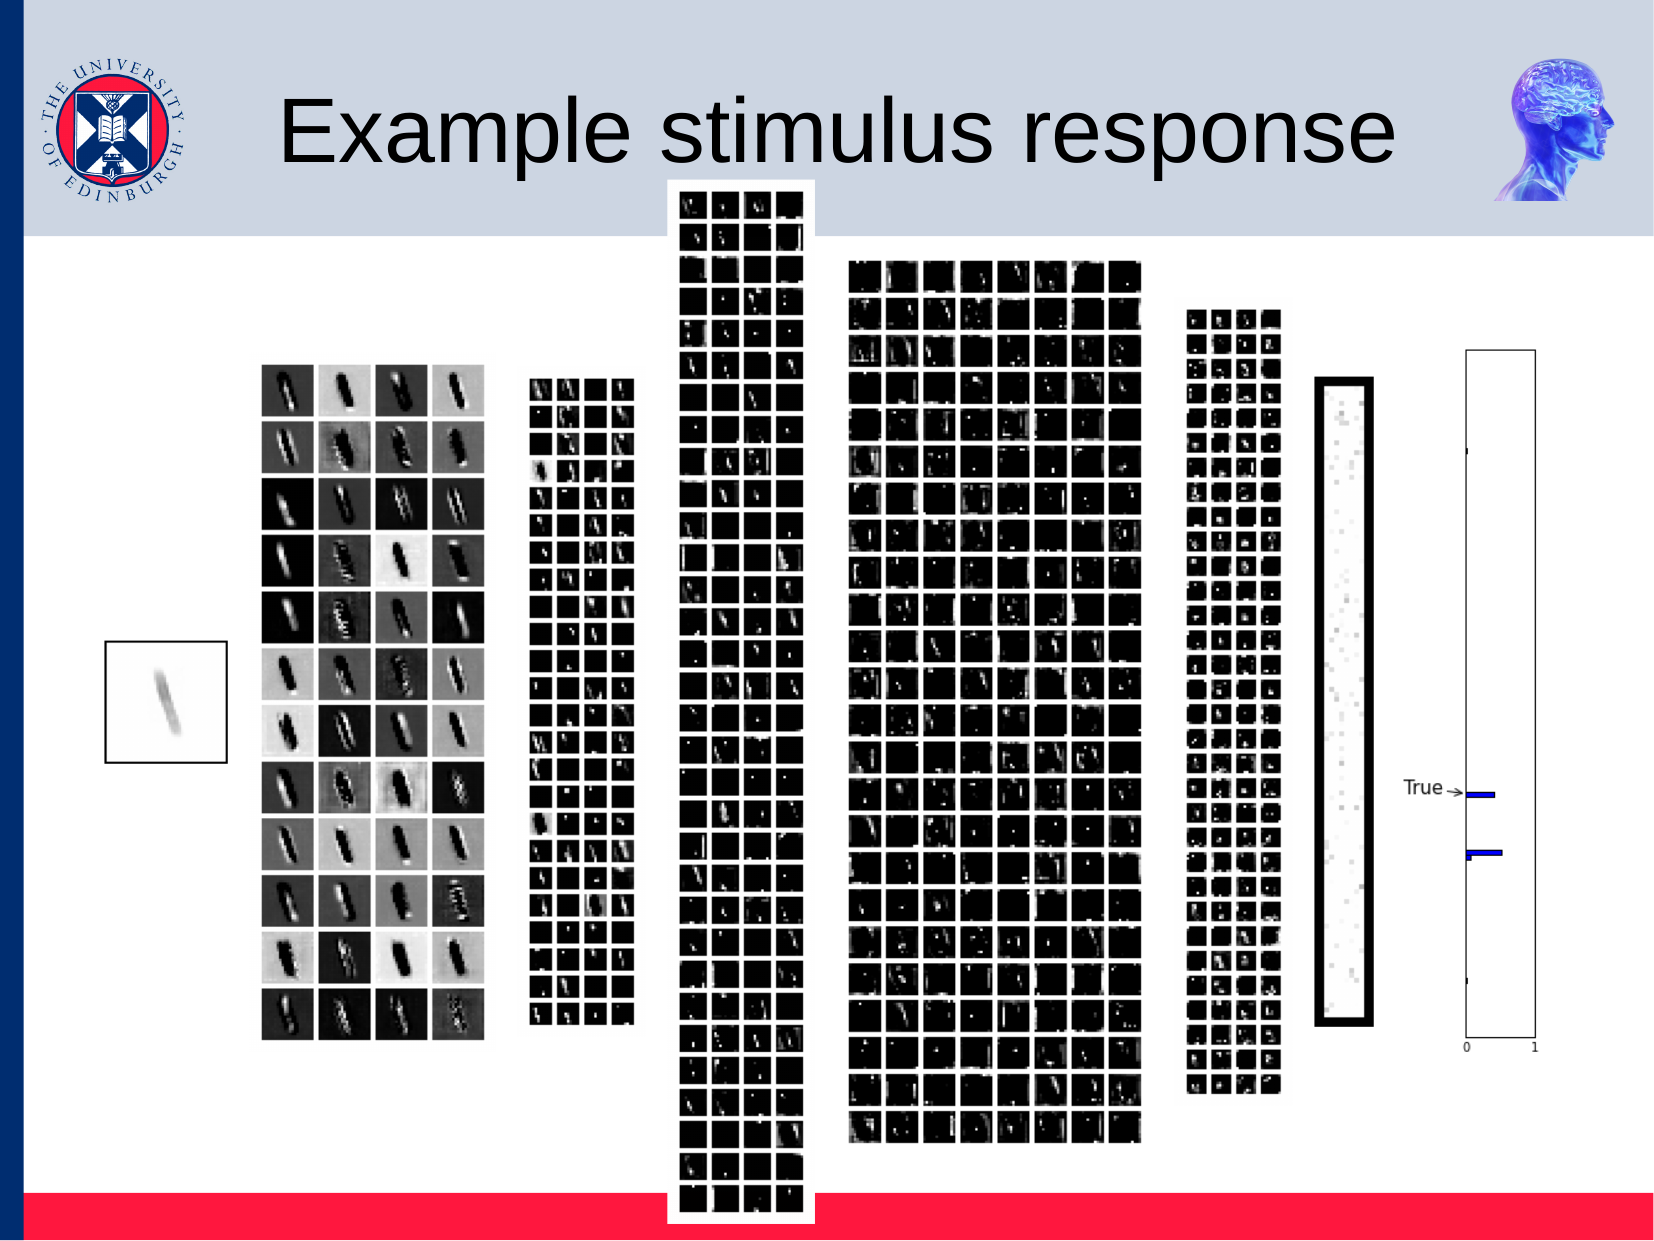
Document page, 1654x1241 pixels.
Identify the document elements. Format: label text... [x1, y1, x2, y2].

title Example stimulus response [183, 49, 1494, 157]
picture [38, 56, 1615, 1241]
